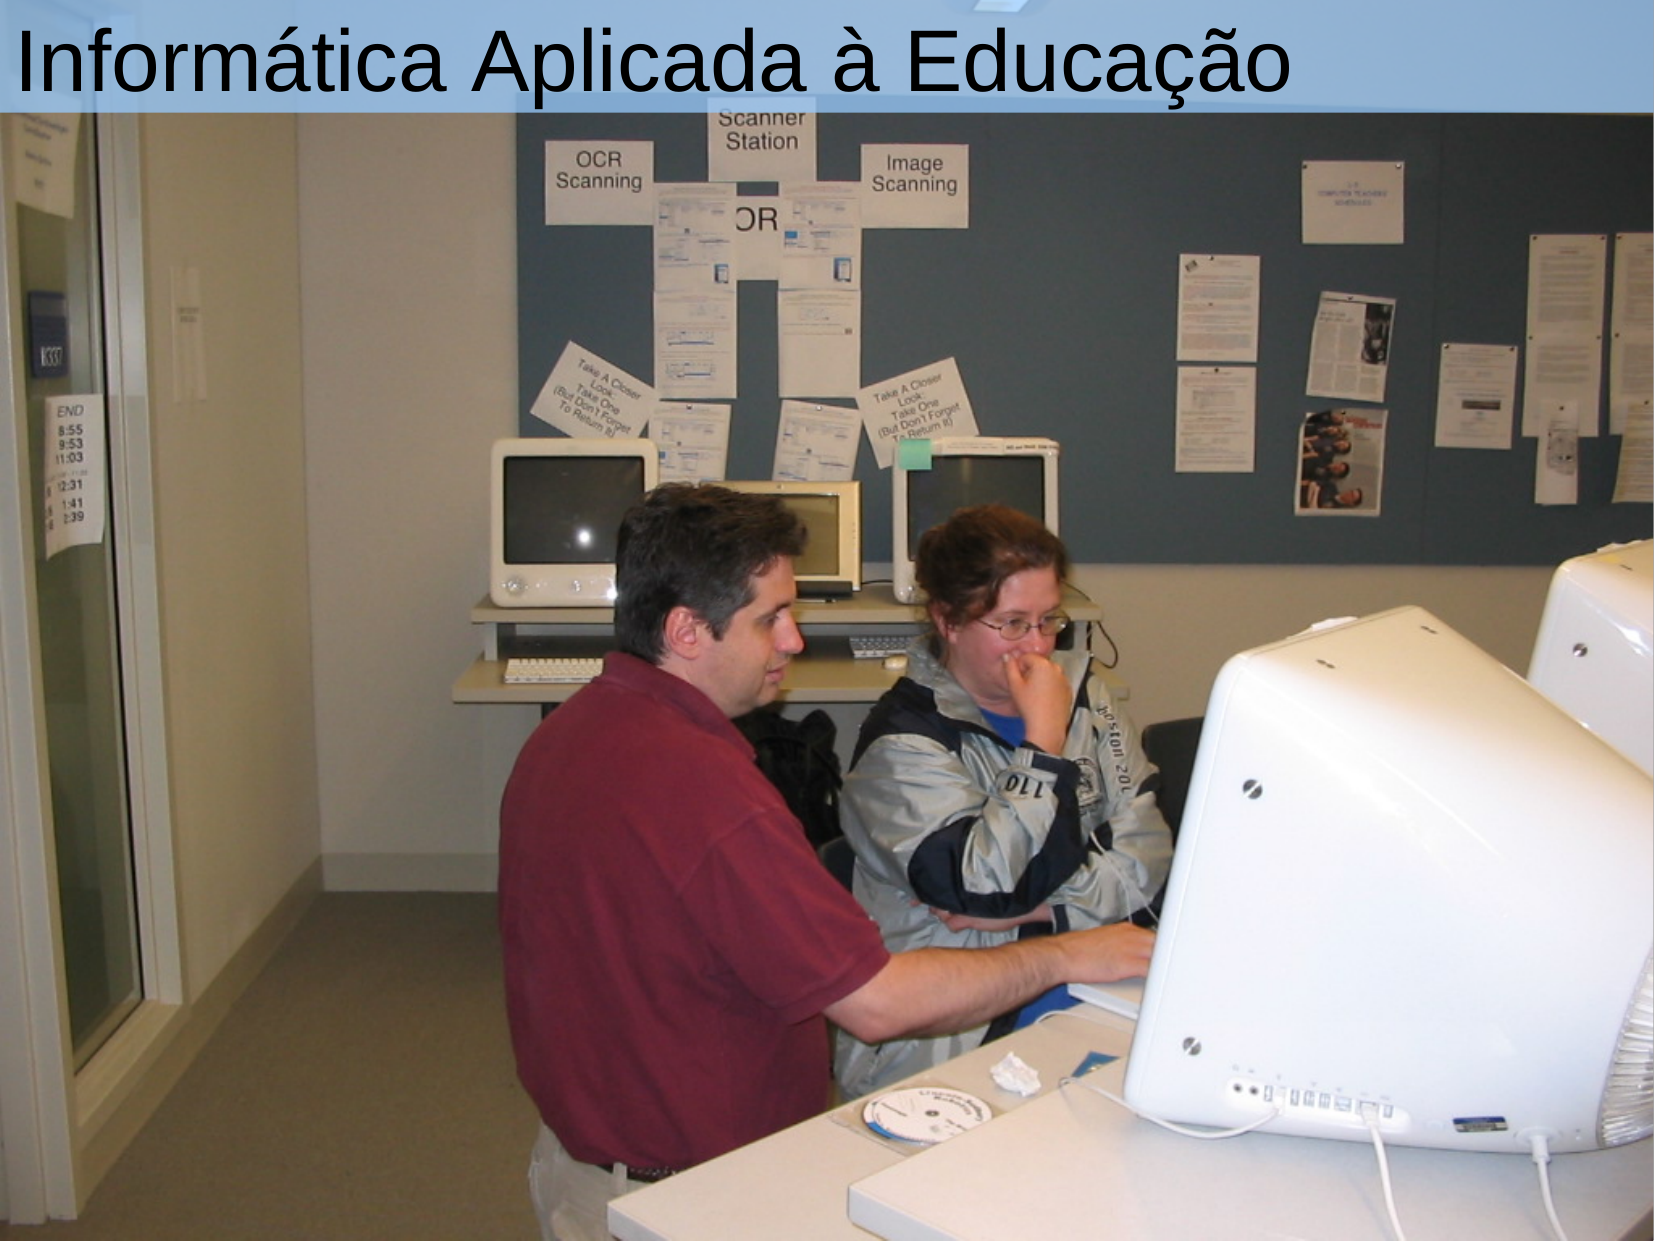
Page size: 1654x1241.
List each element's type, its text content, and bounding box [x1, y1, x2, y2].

text_box Informática Aplicada à Educação [0, 0, 1654, 113]
picture [0, 113, 1654, 1241]
